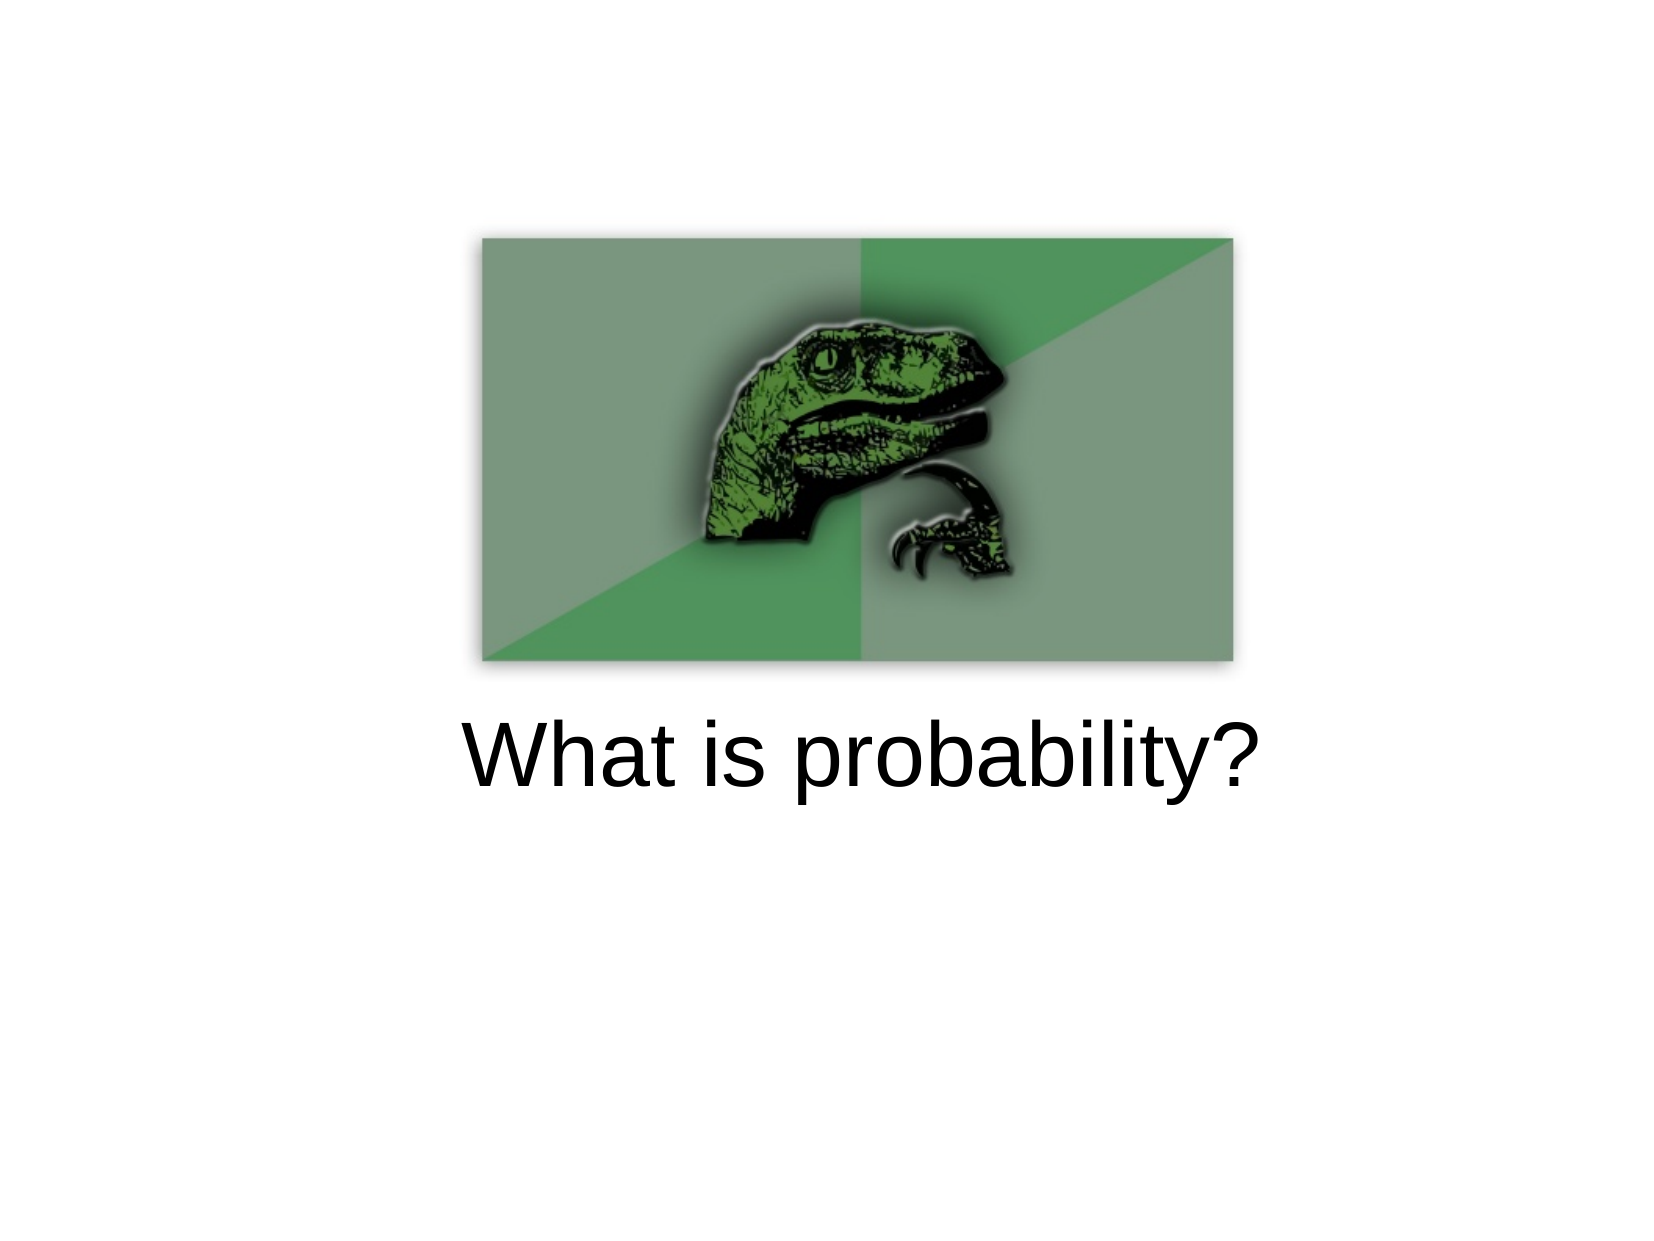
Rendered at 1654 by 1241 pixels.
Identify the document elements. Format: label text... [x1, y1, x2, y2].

picture [459, 215, 1257, 685]
list What is probability? [82, 467, 1571, 1241]
